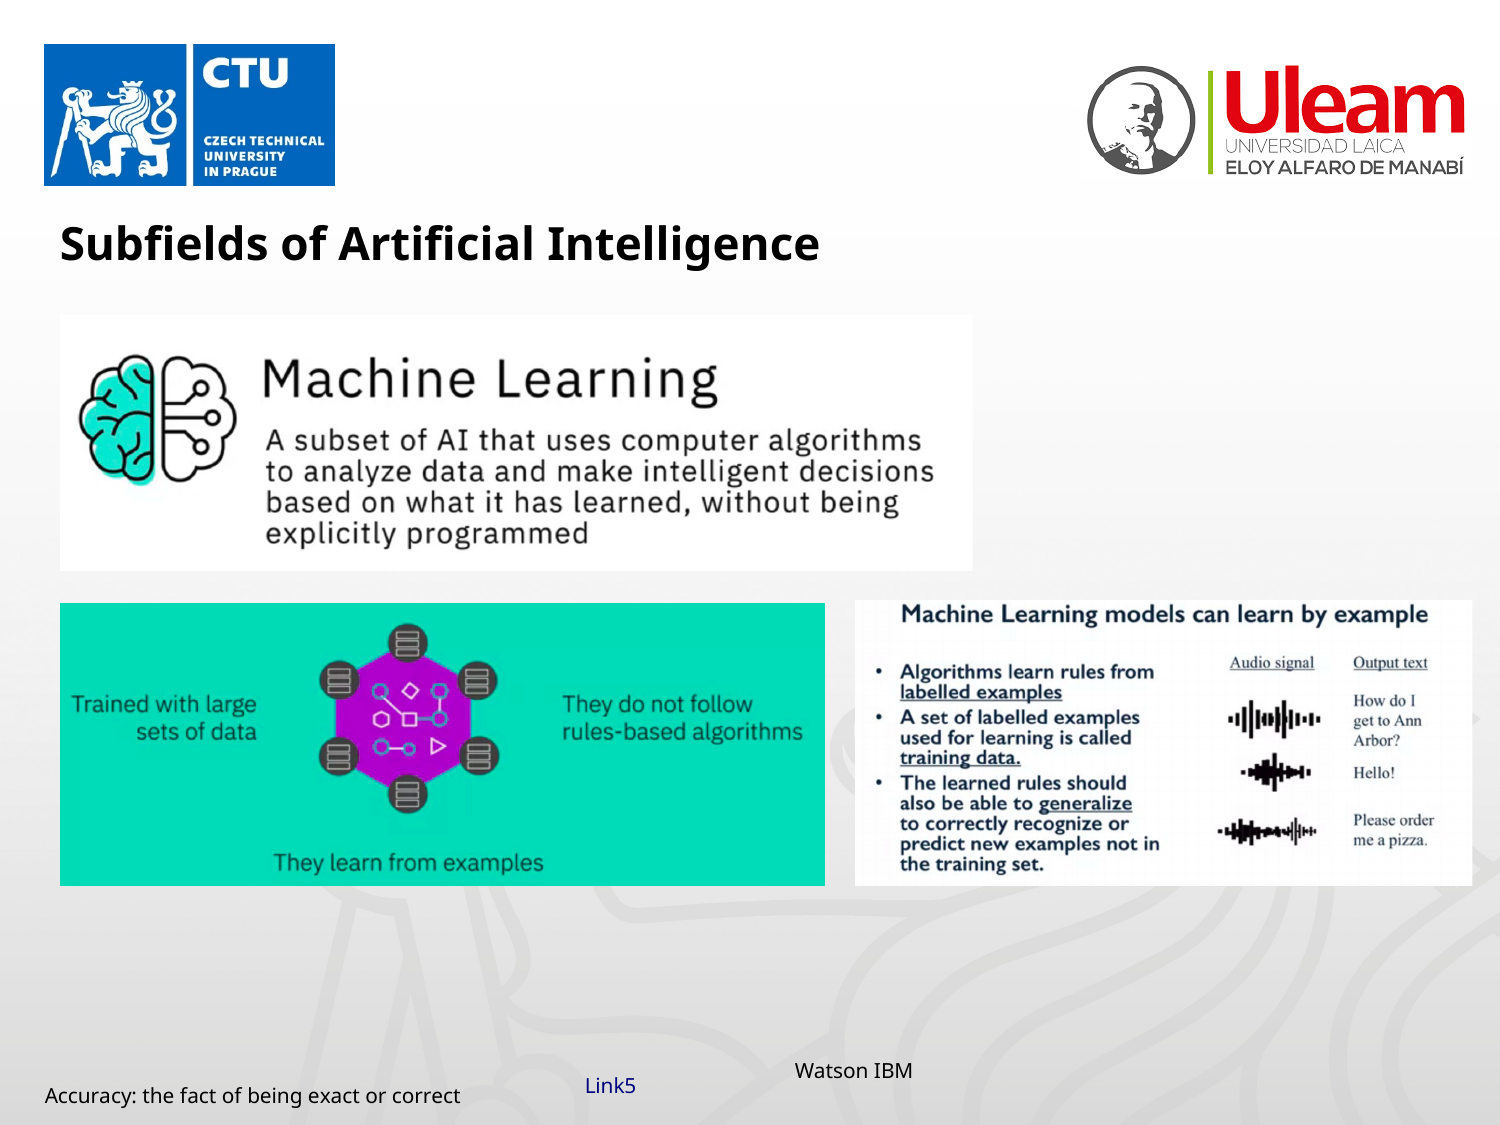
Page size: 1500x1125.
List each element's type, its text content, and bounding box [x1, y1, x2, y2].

picture [0, 0, 1500, 1125]
text_box Link5 [570, 1065, 691, 1075]
text_box Accuracy: the fact of being exact or correct [30, 1075, 766, 1125]
text_box Watson IBM [780, 1050, 946, 1115]
title Subfields of Artificial Intelligence [45, 212, 1306, 328]
